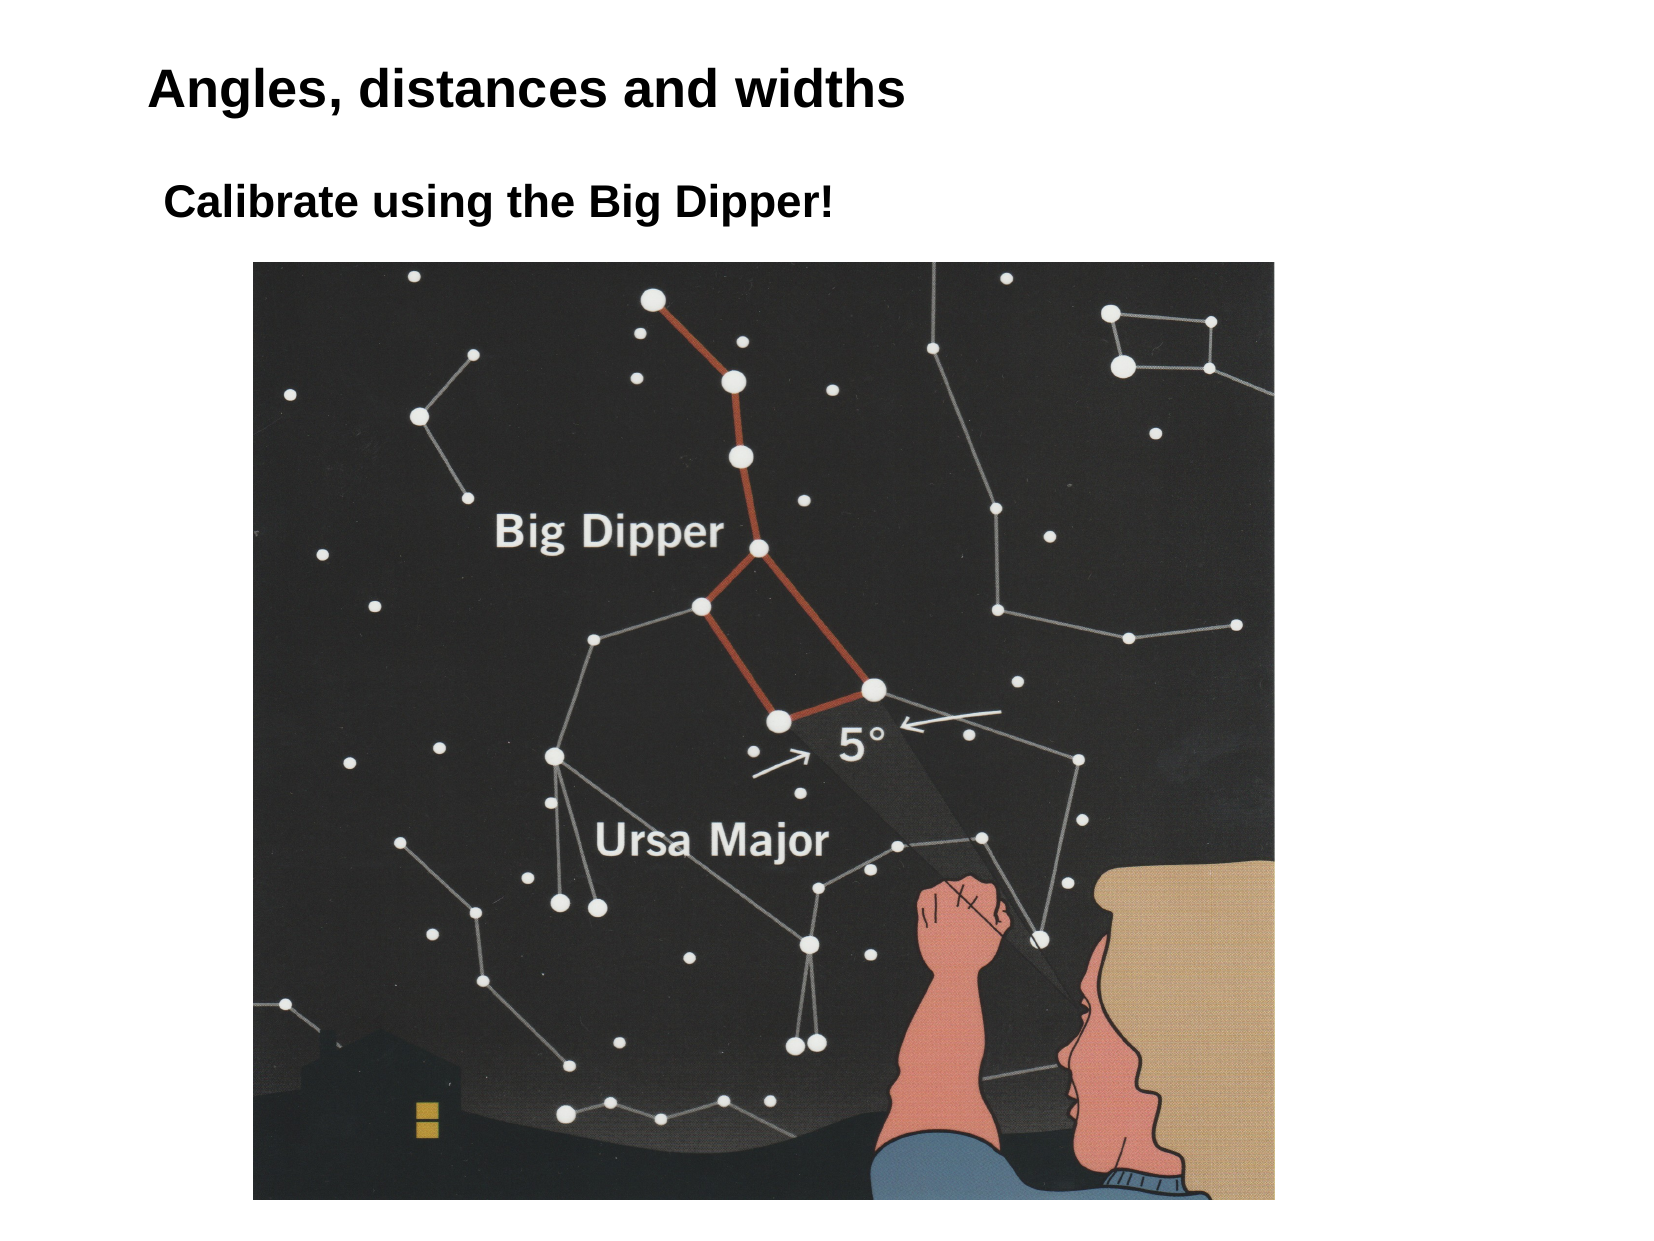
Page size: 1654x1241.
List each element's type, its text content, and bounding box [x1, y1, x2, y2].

picture [253, 262, 1275, 1201]
text_box Calibrate using the Big Dipper! [148, 168, 851, 235]
text_box Angles, distances and widths [132, 51, 923, 127]
